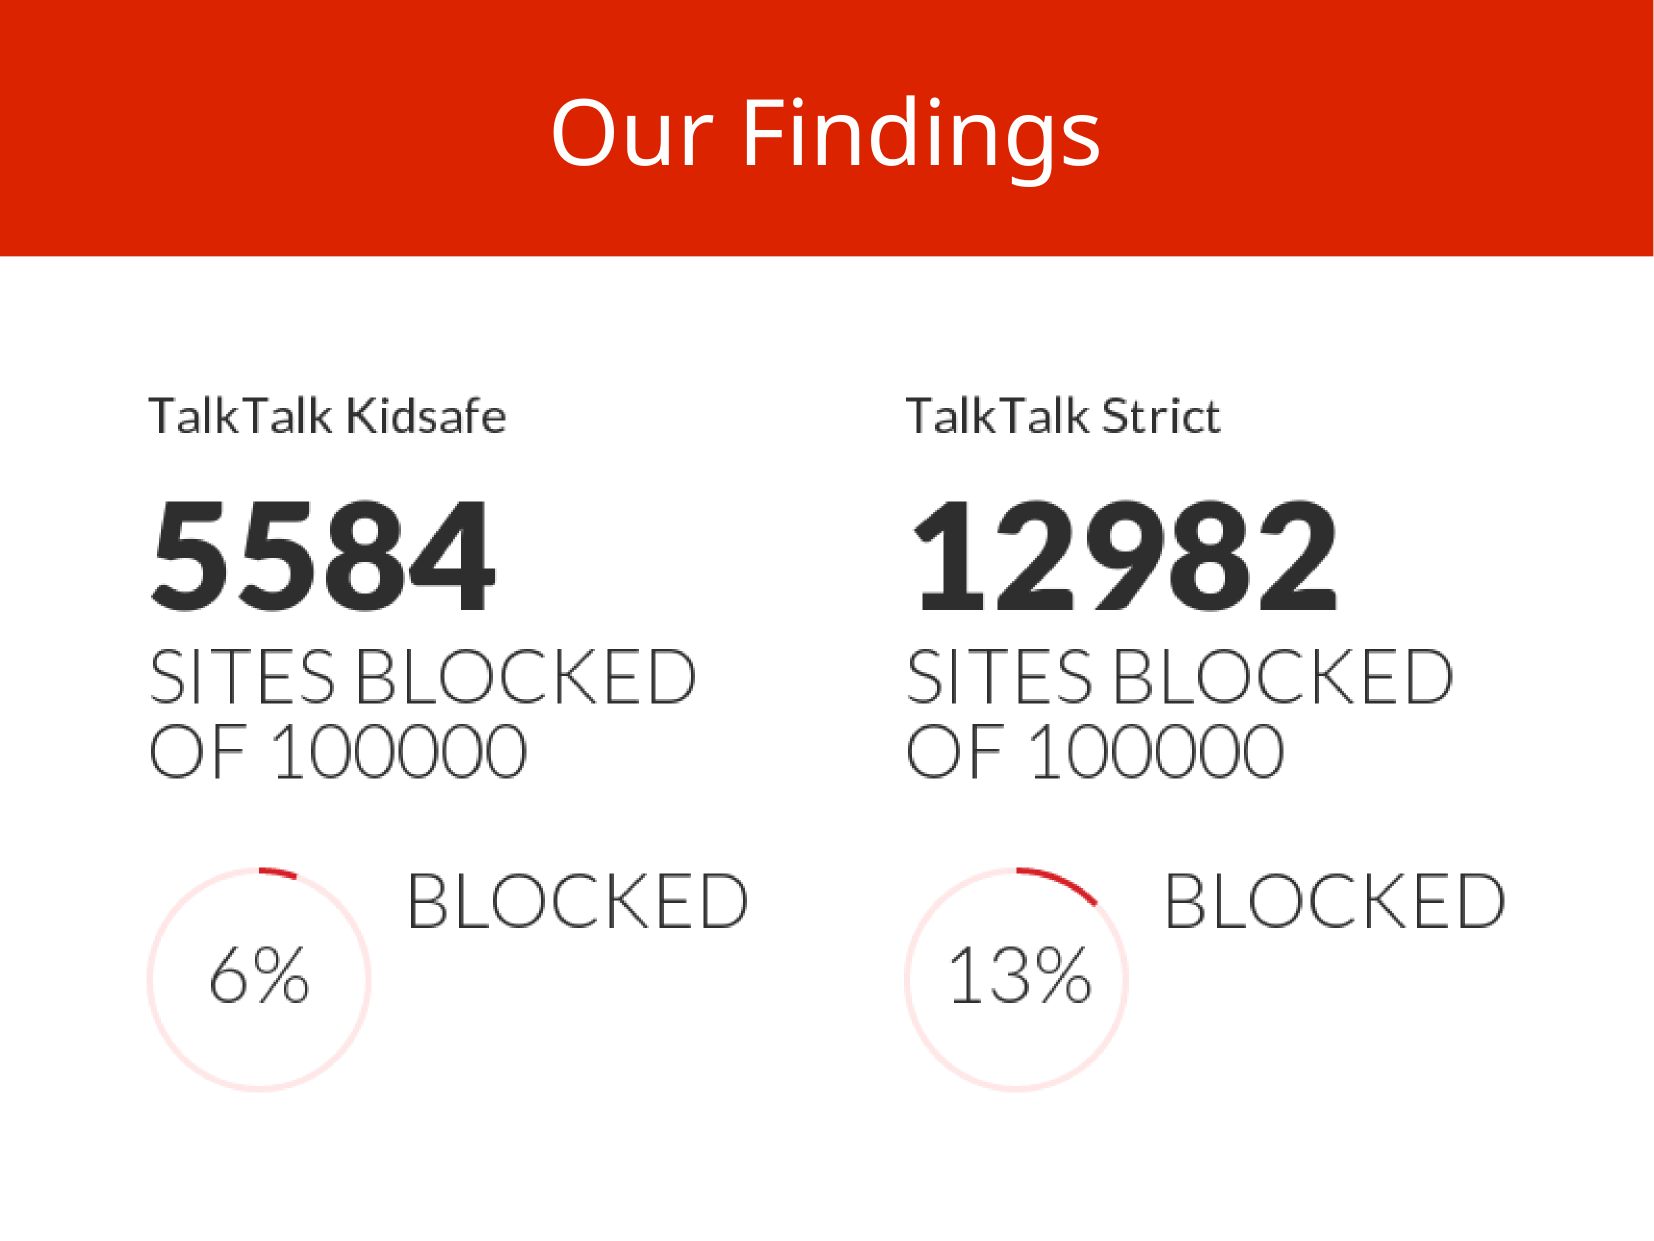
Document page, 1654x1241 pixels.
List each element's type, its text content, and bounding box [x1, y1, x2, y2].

text_box Our Findings [0, 0, 1654, 257]
picture [127, 371, 1528, 1116]
